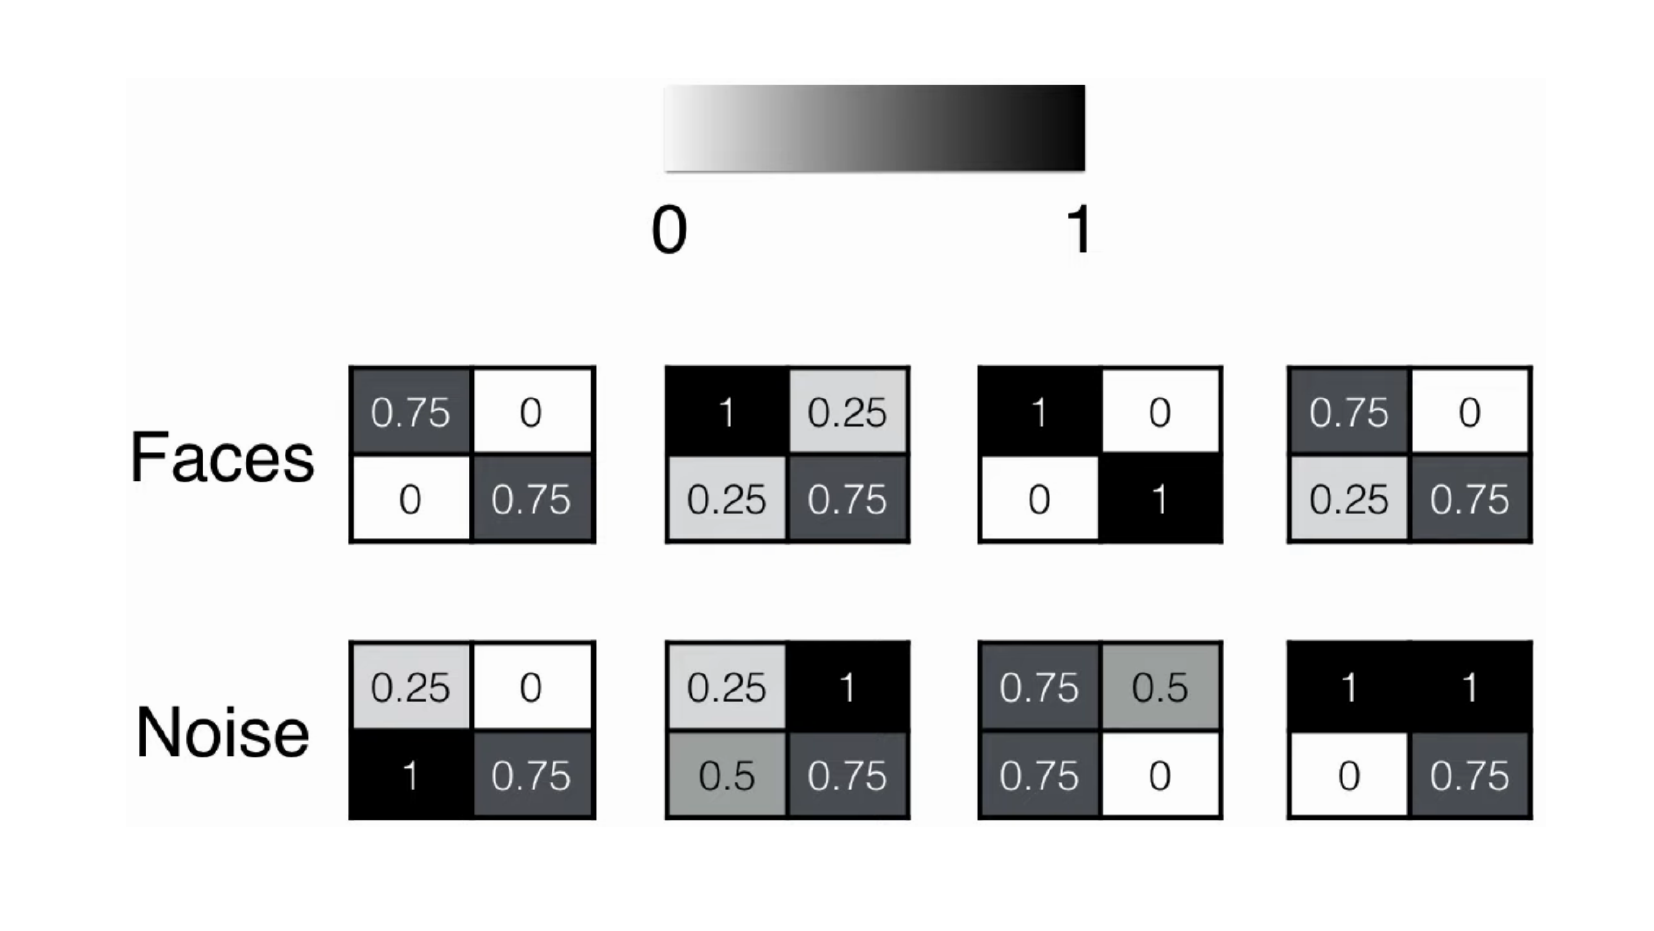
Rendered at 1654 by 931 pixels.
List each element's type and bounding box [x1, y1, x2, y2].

picture [126, 78, 1546, 827]
